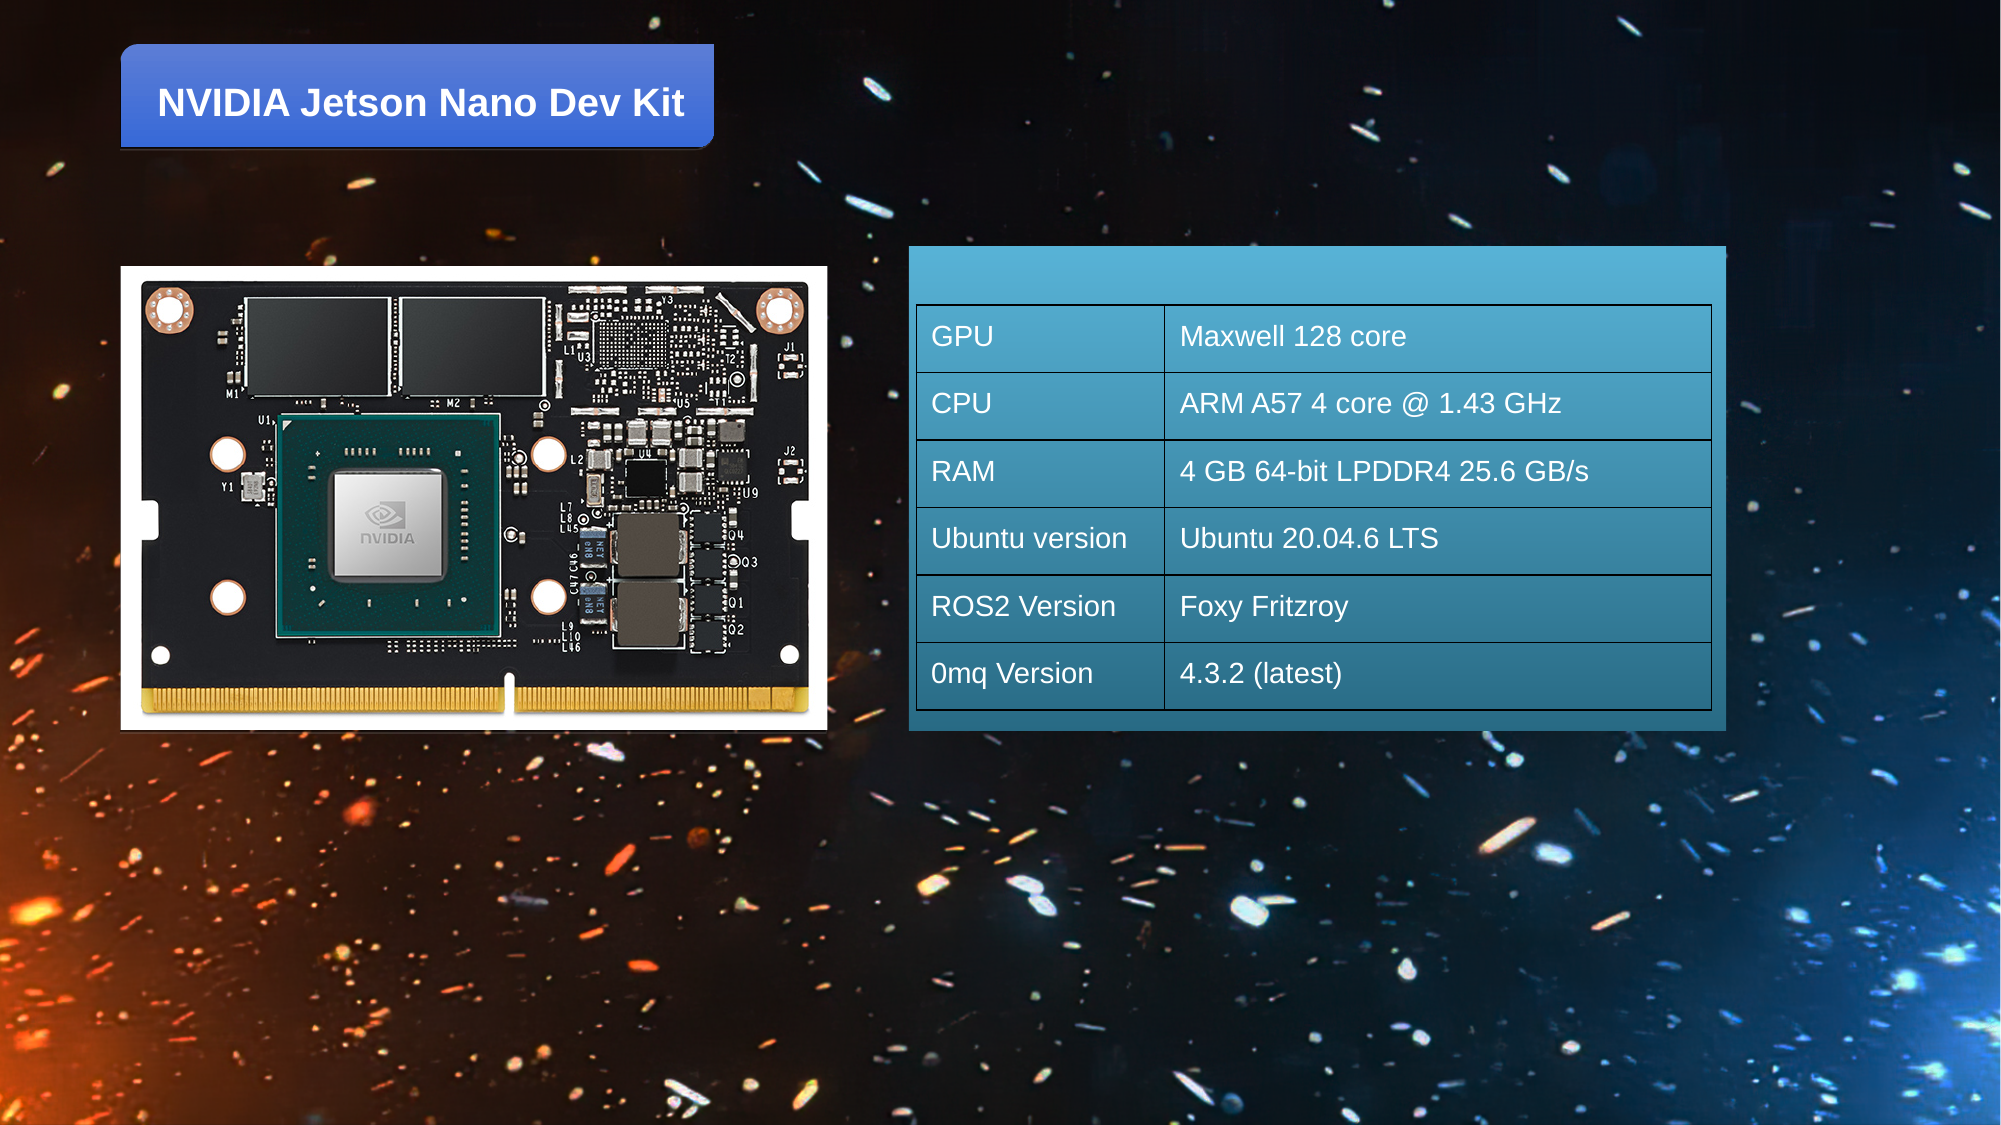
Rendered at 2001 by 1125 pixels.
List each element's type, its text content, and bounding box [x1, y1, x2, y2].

table_cell Ubuntu version [917, 508, 1164, 574]
table_cell 4.3.2 (latest) [1165, 643, 1711, 709]
table_header Maxwell 128 core [1165, 306, 1711, 372]
table_cell 4 GB 64-bit LPDDR4 25.6 GB/s [1165, 441, 1711, 507]
picture [0, 0, 2001, 1125]
text_box [908, 246, 1727, 731]
table_cell CPU [917, 373, 1164, 439]
table_header GPU [917, 306, 1164, 372]
list NVIDIA Jetson Nano Dev Kit [157, 72, 697, 126]
table_cell Foxy Fritzroy [1165, 576, 1711, 642]
table_cell ROS2 Version [917, 576, 1164, 642]
table_cell RAM [917, 441, 1164, 507]
table_cell Ubuntu 20.04.6 LTS [1165, 508, 1711, 574]
text_box [120, 44, 715, 148]
table_cell 0mq Version [917, 643, 1164, 709]
table_cell ARM A57 4 core @ 1.43 GHz [1165, 373, 1711, 439]
